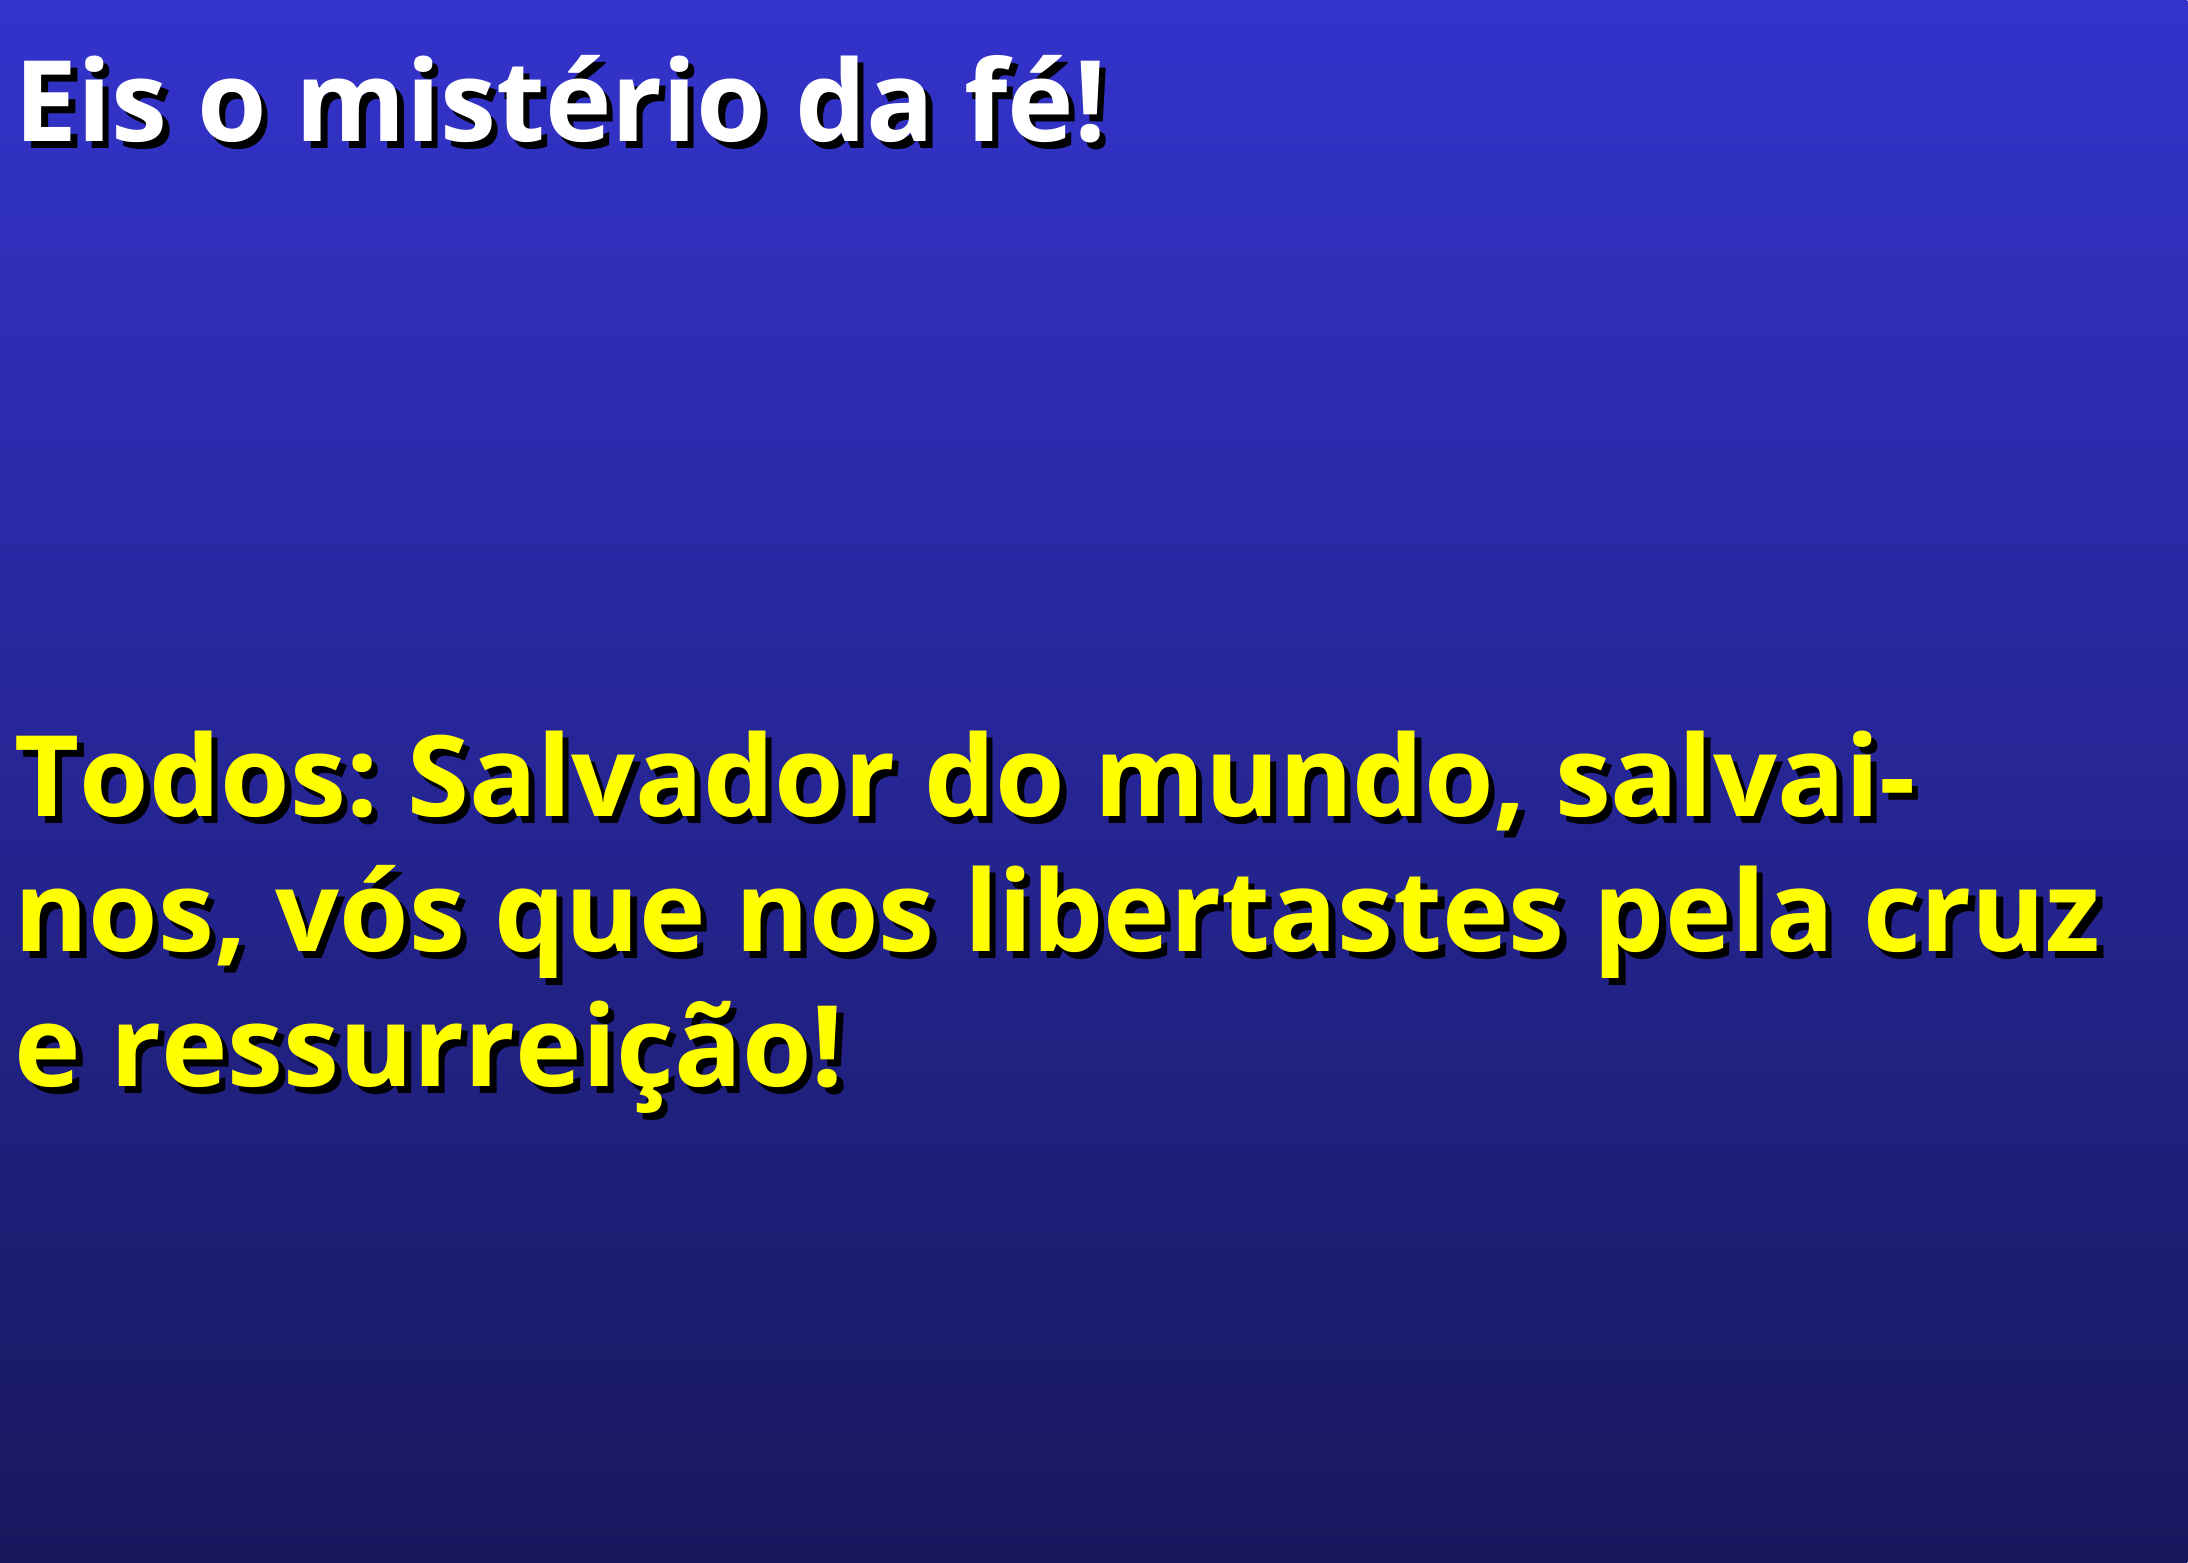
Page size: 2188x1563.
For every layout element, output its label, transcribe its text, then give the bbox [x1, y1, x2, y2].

text_box Eis o mistério da fé! Todos: Salvador do mundo, salvai-nos, vós que nos libertastes pela cruz e ressurreição! [0, 21, 2134, 1118]
